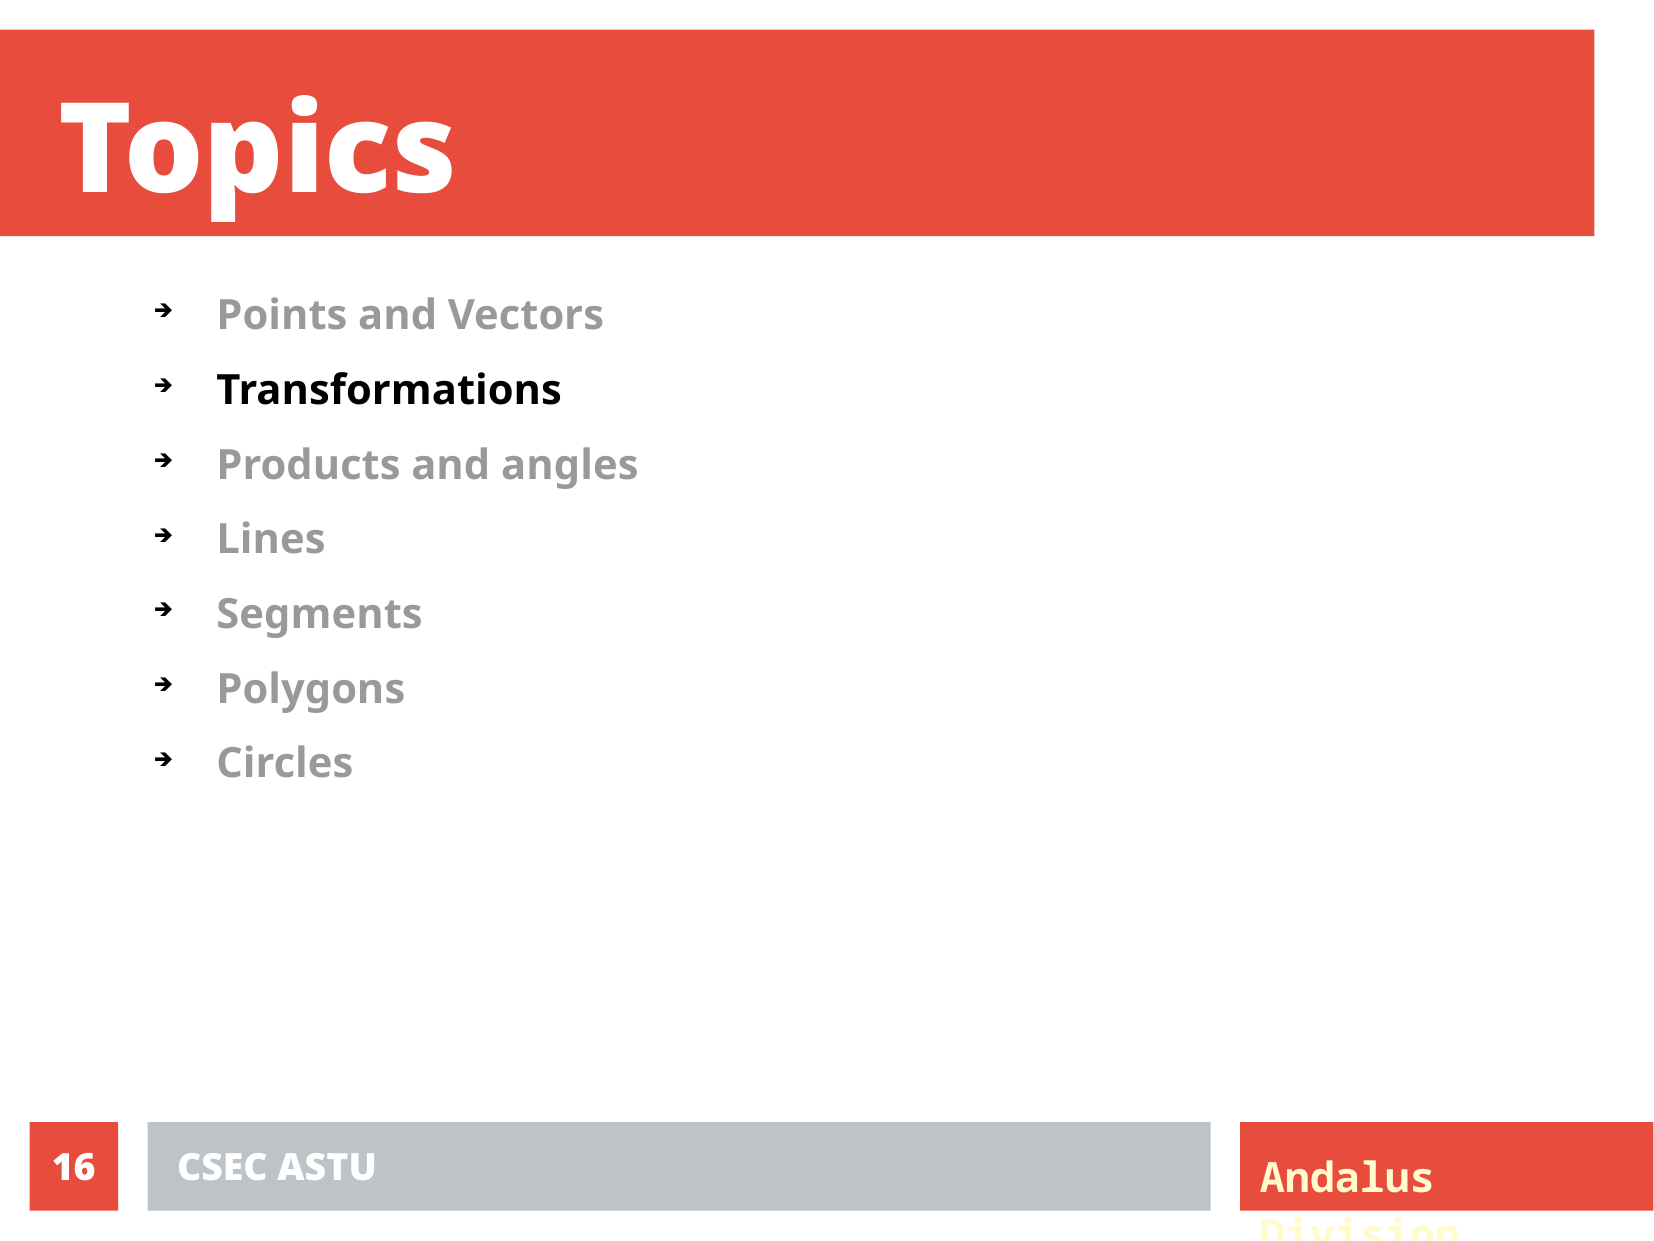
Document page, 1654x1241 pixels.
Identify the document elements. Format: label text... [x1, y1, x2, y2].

title Topics [59, 59, 1595, 207]
list Points and Vectors Transformations Products and angles Lines Segments Polygons Circles [59, 285, 1565, 1093]
text_box Andalus Division [1245, 1140, 1636, 1197]
